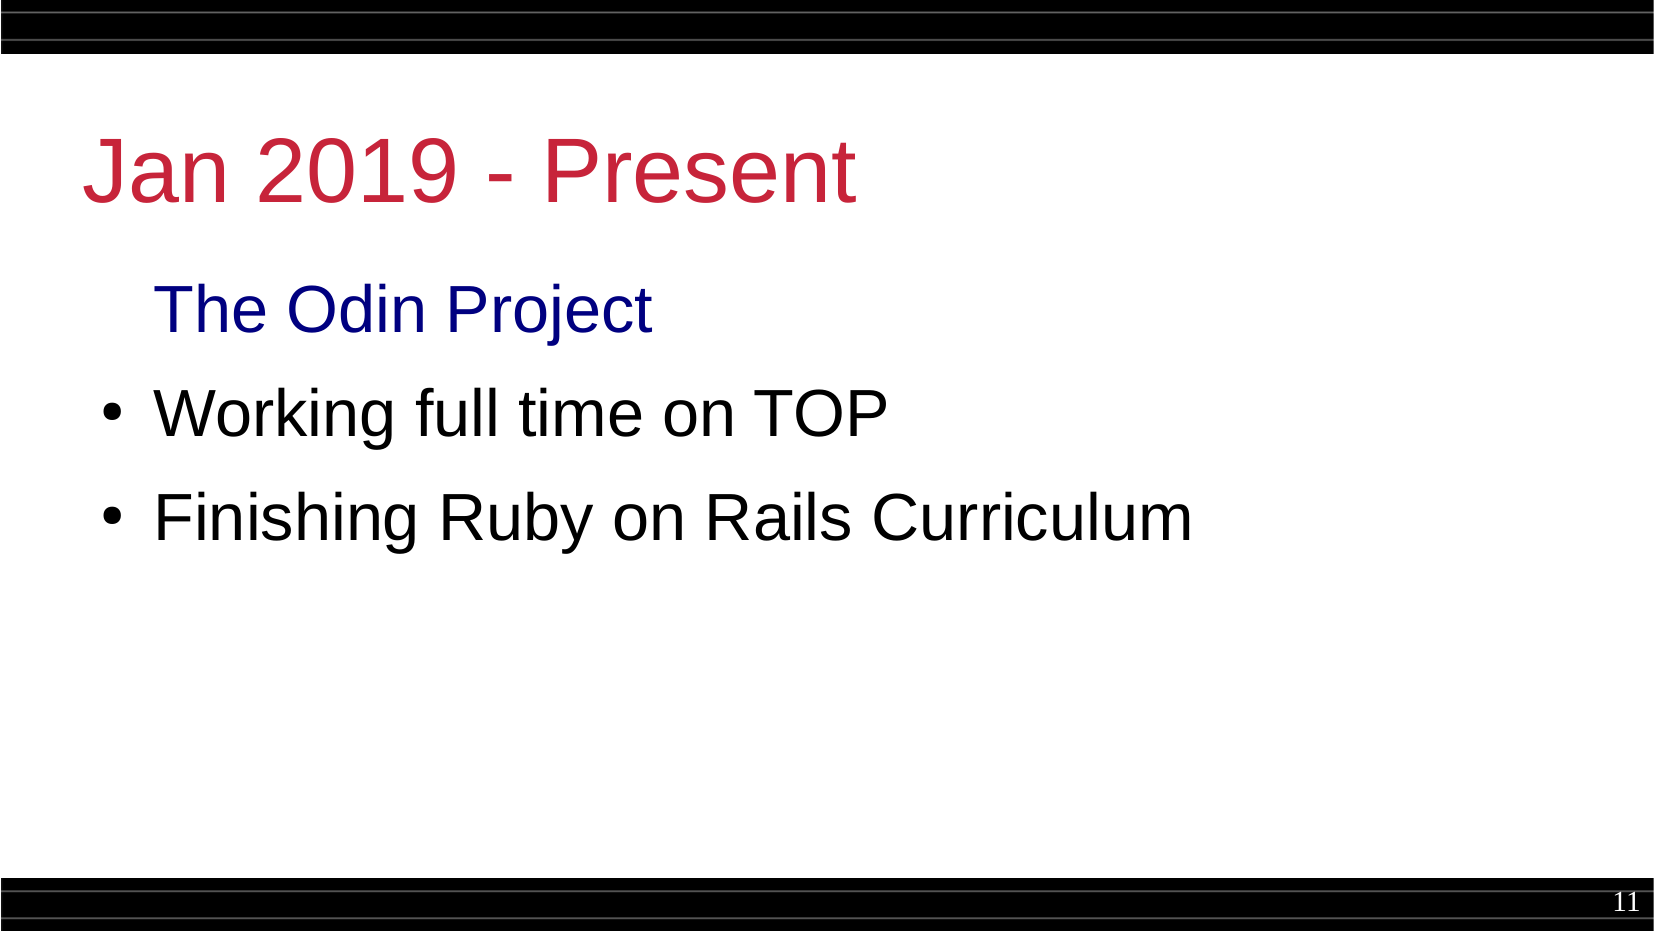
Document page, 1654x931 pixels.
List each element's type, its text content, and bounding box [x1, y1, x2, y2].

picture [1, 0, 1654, 54]
list The Odin Project Working full time on TOP Finishing Ruby on Rails Curriculum [82, 271, 1571, 758]
title Jan 2019 - Present [82, 92, 1571, 249]
picture [1, 878, 1654, 931]
